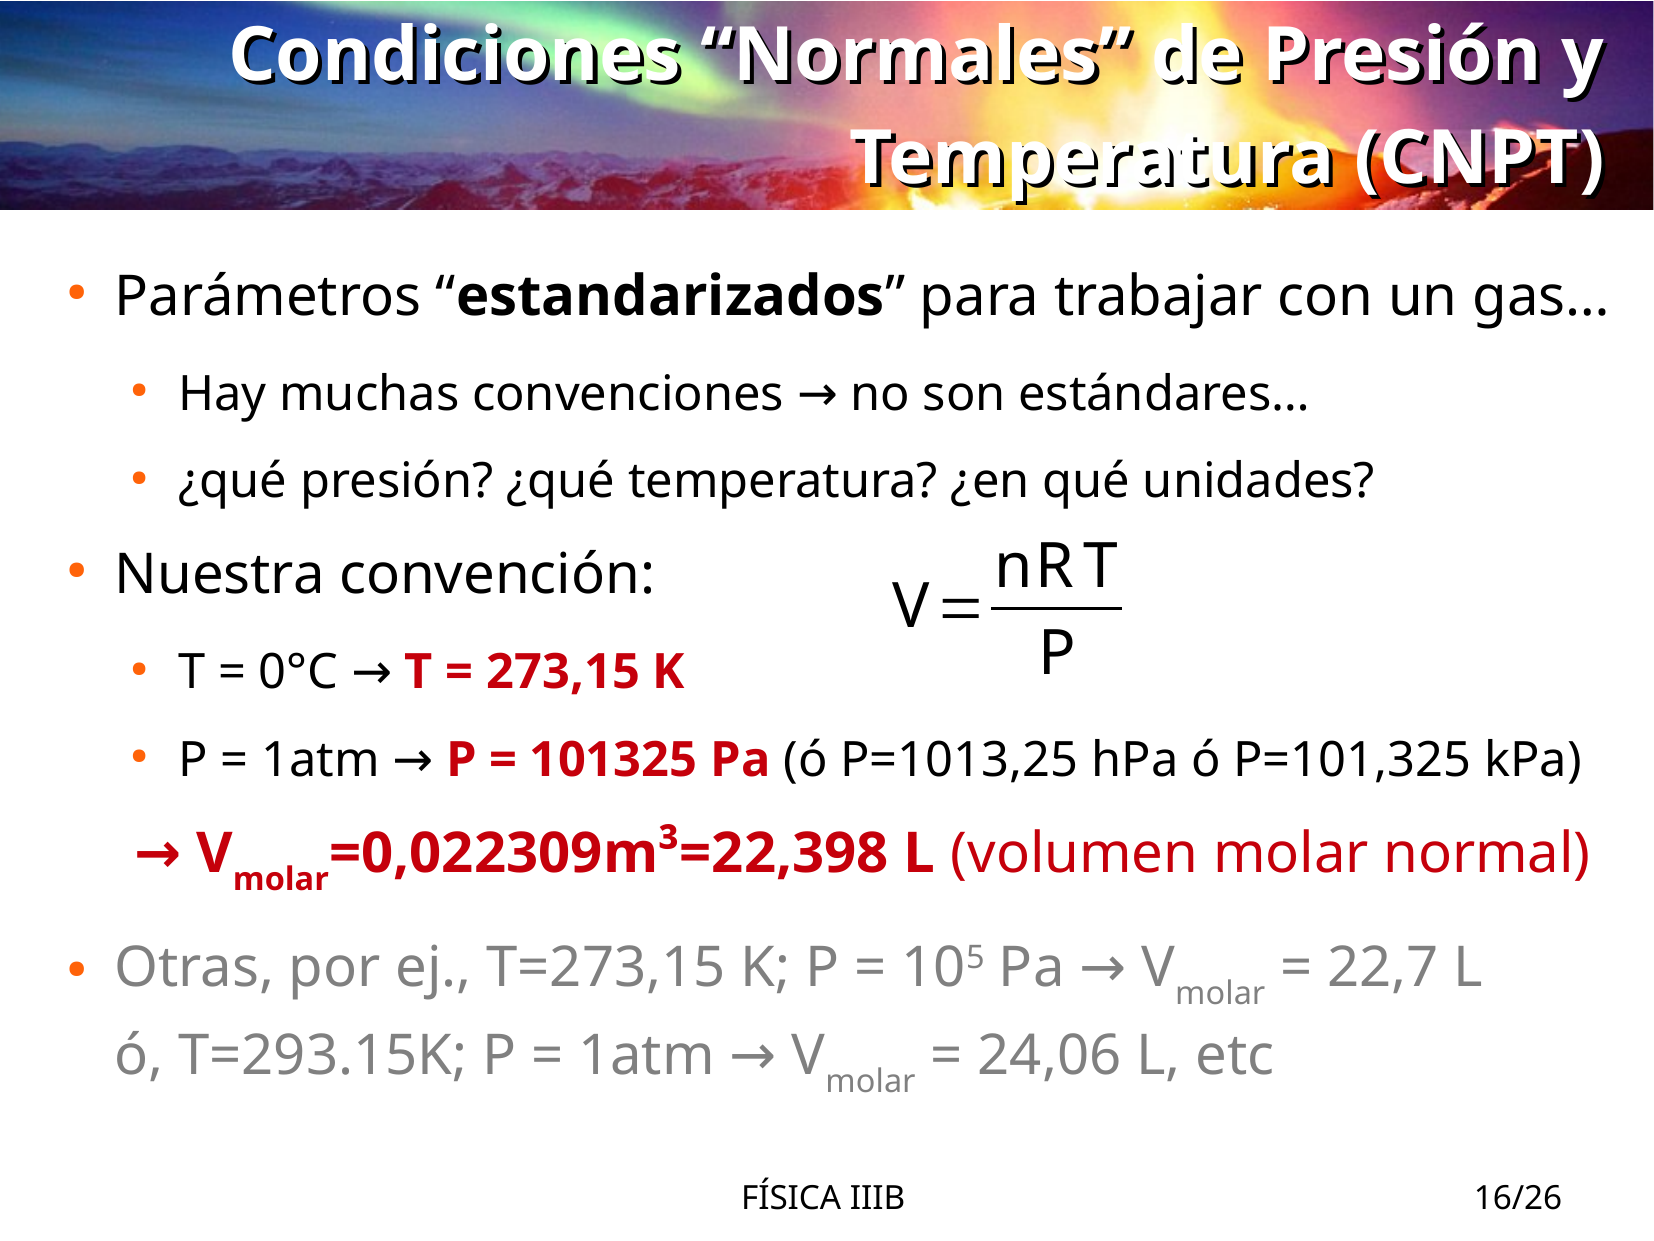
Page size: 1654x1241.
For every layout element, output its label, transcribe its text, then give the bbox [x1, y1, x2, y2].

picture [0, 1, 1654, 210]
title Condiciones “Normales” de Presión y Temperatura (CNPT) [45, 11, 1606, 195]
chart [883, 528, 1131, 690]
list Parámetros “estandarizados” para trabajar con un gas… Hay muchas convenciones → no son estándares… ¿qué presión? ¿qué temperatura? ¿en qué unidades? Nuestra convención: T = 0°C → T = 273,15 K P = 1atm → P = 101325 Pa (ó P=1013,25 hPa ó P=101,325 kPa) → Vmolar=0,022309m³=22,398 L (volumen molar normal) Otras, por ej., T=273,15 K; P = 105 Pa → Vmolar = 22,7 L ó, T=293.15K; P = 1atm → Vmolar = 24,06 L, etc [50, 255, 1611, 1156]
